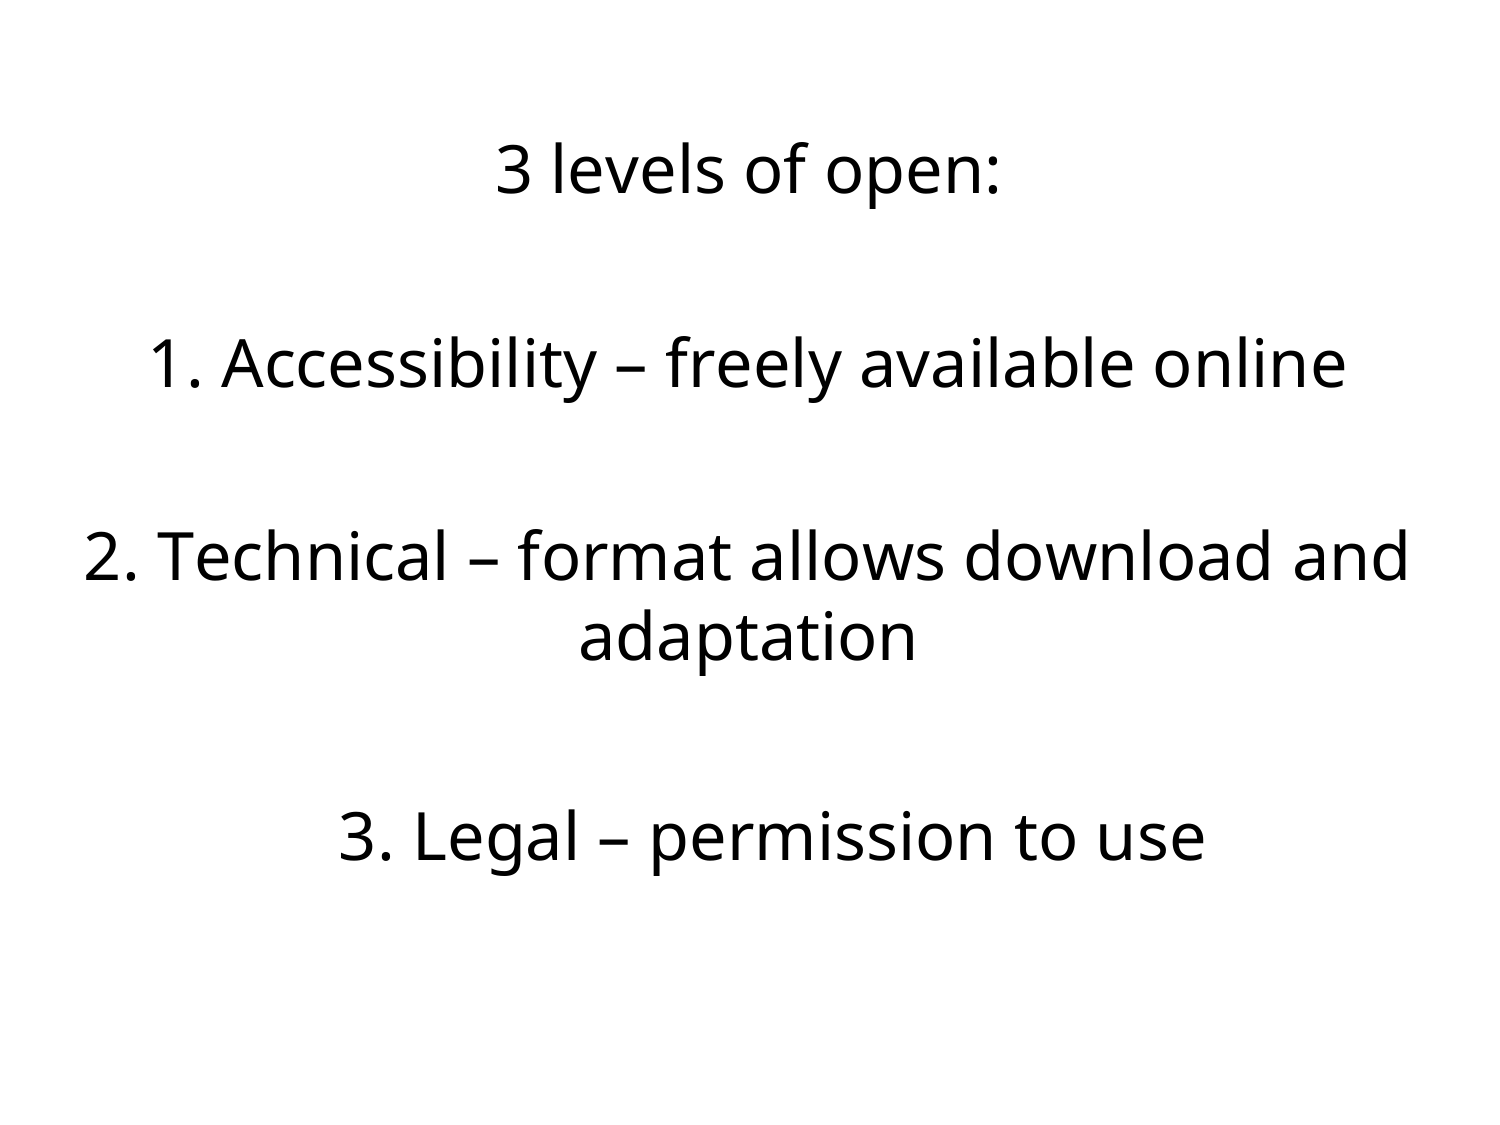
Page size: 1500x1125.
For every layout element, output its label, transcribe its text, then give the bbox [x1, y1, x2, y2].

subtitle 3 levels of open: 1. Accessibility – freely available online 2. Technical – format allows download and adaptation [74, 45, 1423, 756]
text_box 3. Legal – permission to use [283, 793, 1264, 875]
